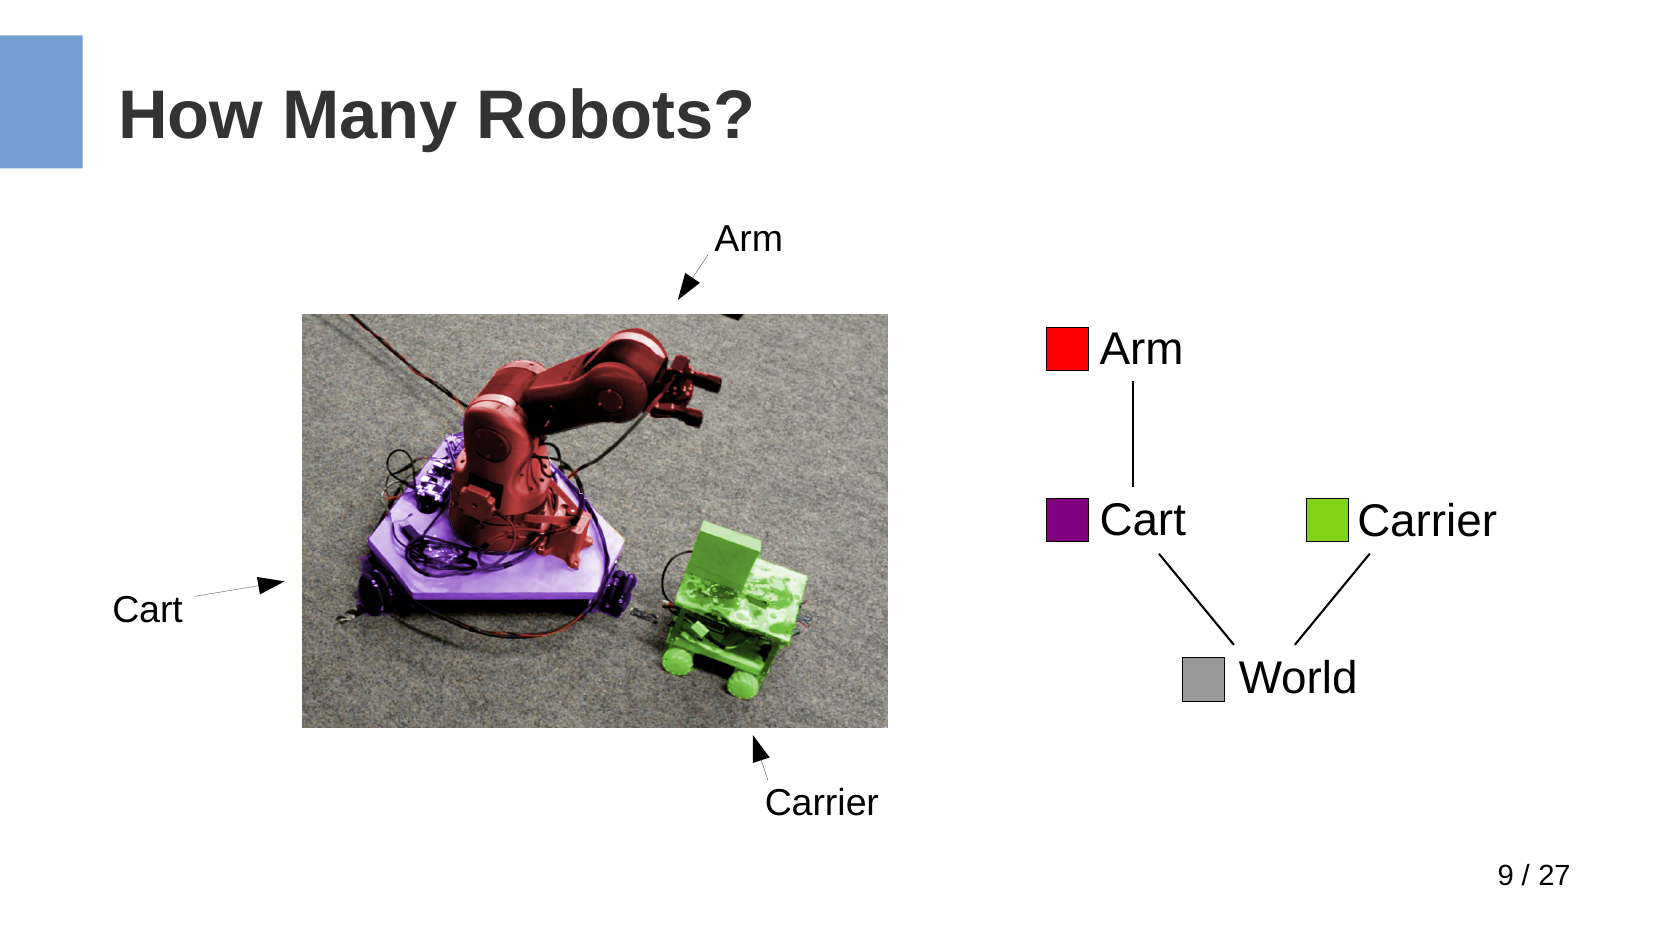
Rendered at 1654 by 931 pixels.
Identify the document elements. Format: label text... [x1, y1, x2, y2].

text_box [1306, 498, 1349, 542]
text_box Cart [1084, 486, 1265, 556]
title How Many Robots? [118, 37, 1571, 193]
text_box Carrier [749, 774, 894, 831]
text_box World [1224, 644, 1373, 711]
text_box [1046, 327, 1089, 371]
picture [302, 314, 888, 728]
text_box Carrier [1342, 487, 1513, 554]
text_box Arm [699, 210, 799, 268]
text_box [1182, 657, 1225, 702]
text_box [1046, 498, 1089, 542]
text_box Cart [97, 581, 198, 639]
text_box Arm [1084, 315, 1199, 382]
